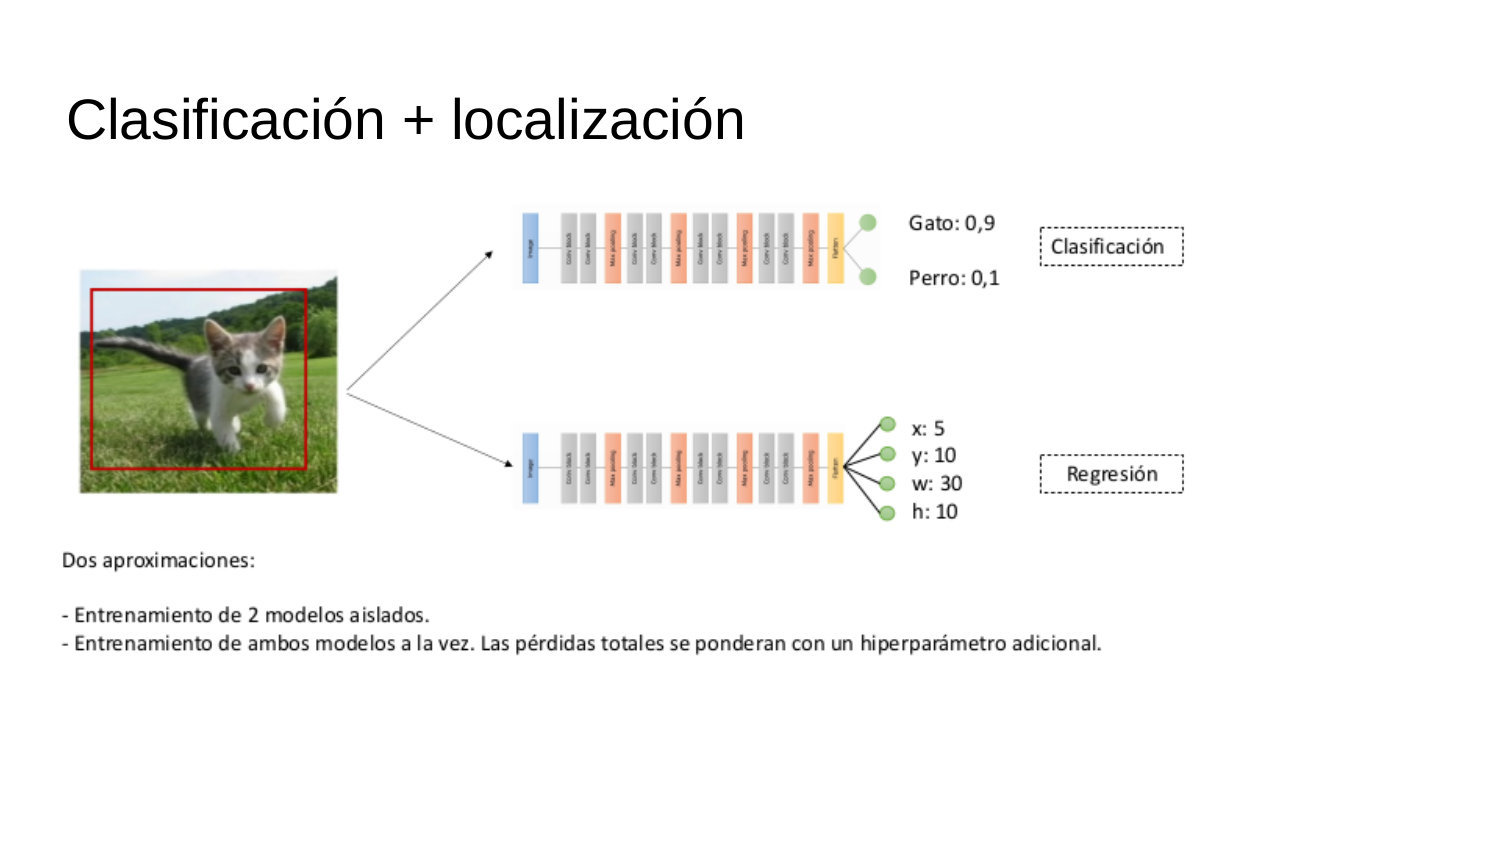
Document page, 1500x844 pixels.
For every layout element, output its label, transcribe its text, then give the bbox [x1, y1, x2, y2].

picture [51, 188, 1195, 660]
title Clasificación + localización [51, 72, 1449, 167]
